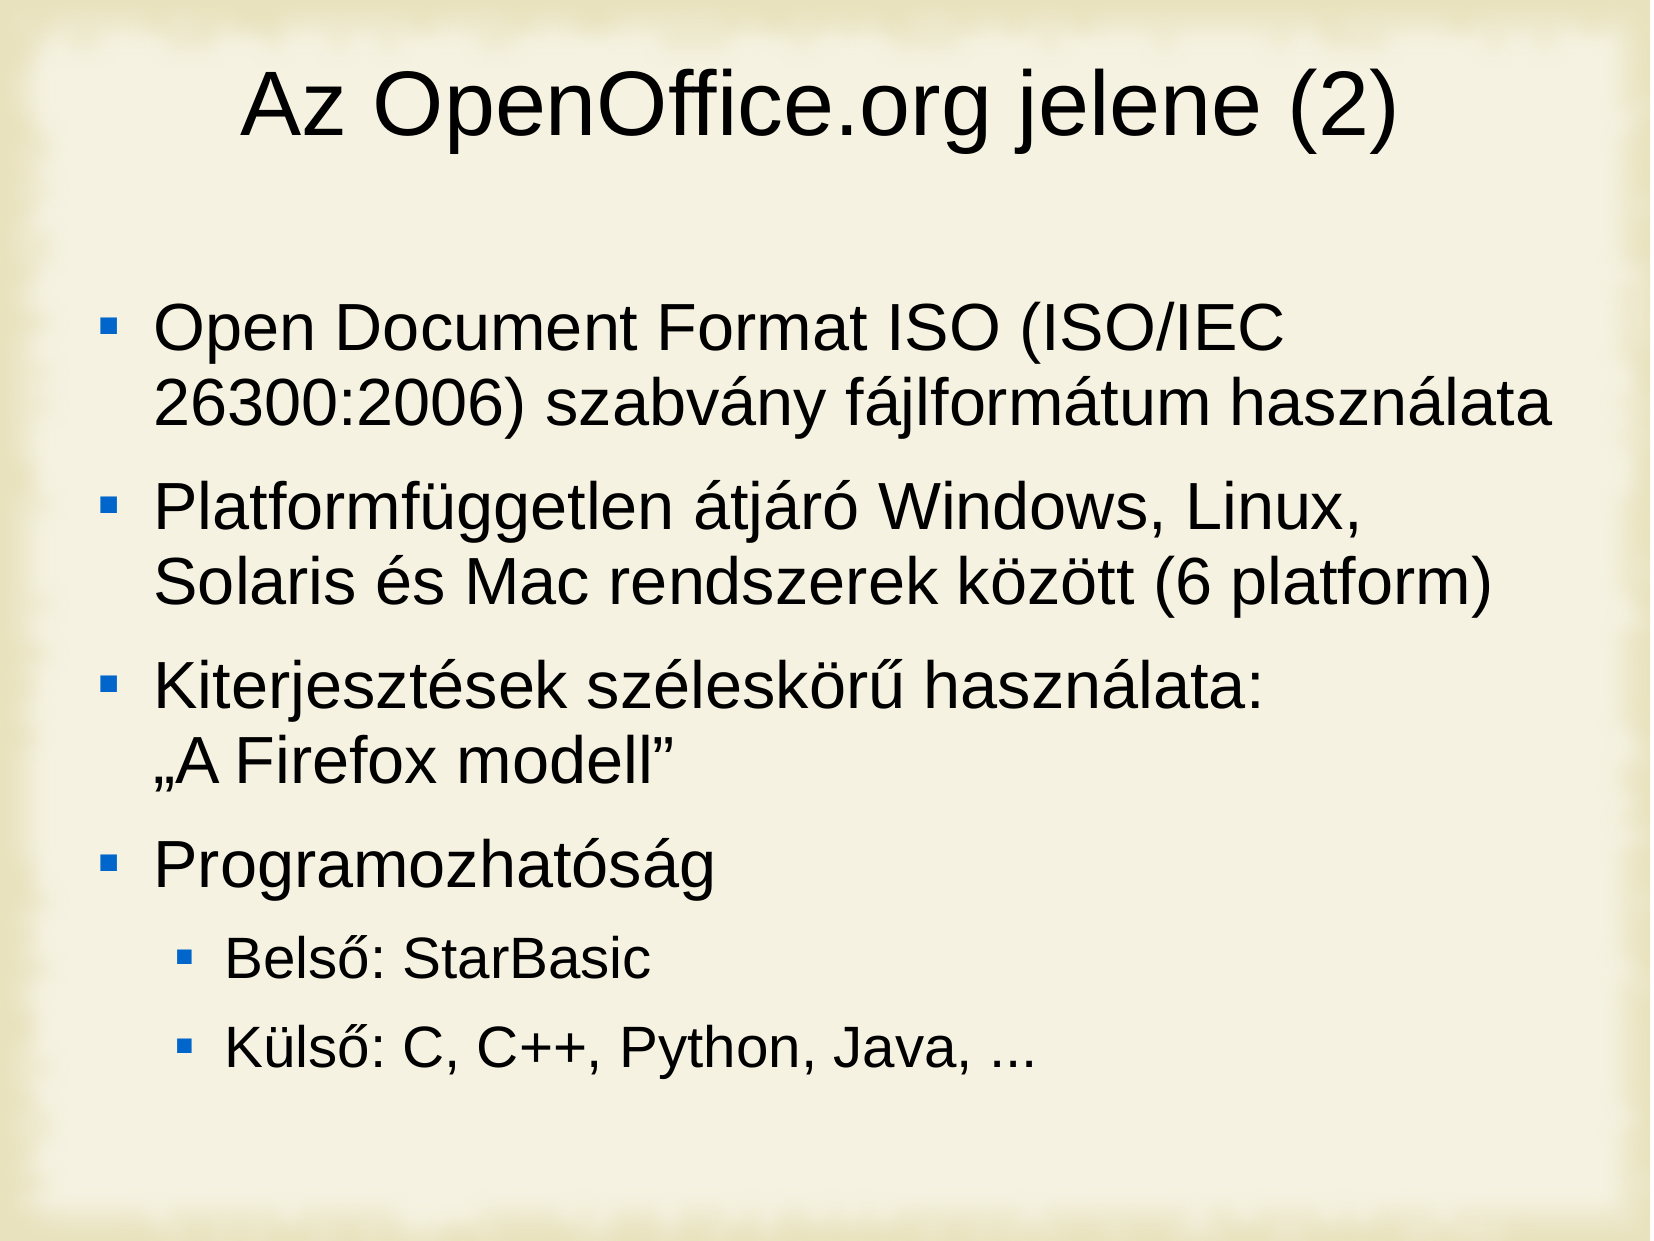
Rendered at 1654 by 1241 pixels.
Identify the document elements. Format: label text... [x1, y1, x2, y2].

list Open Document Format ISO (ISO/IEC 26300:2006) szabvány fájlformátum használata Platformfüggetlen átjáró Windows, Linux, Solaris és Mac rendszerek között (6 platform) Kiterjesztések széleskörű használata: „A Firefox modell” Programozhatóság Belső: StarBasic Külső: C, C++, Python, Java, ... [82, 290, 1571, 1094]
title Az OpenOffice.org jelene (2) [76, 0, 1565, 208]
picture [0, 0, 1651, 1241]
